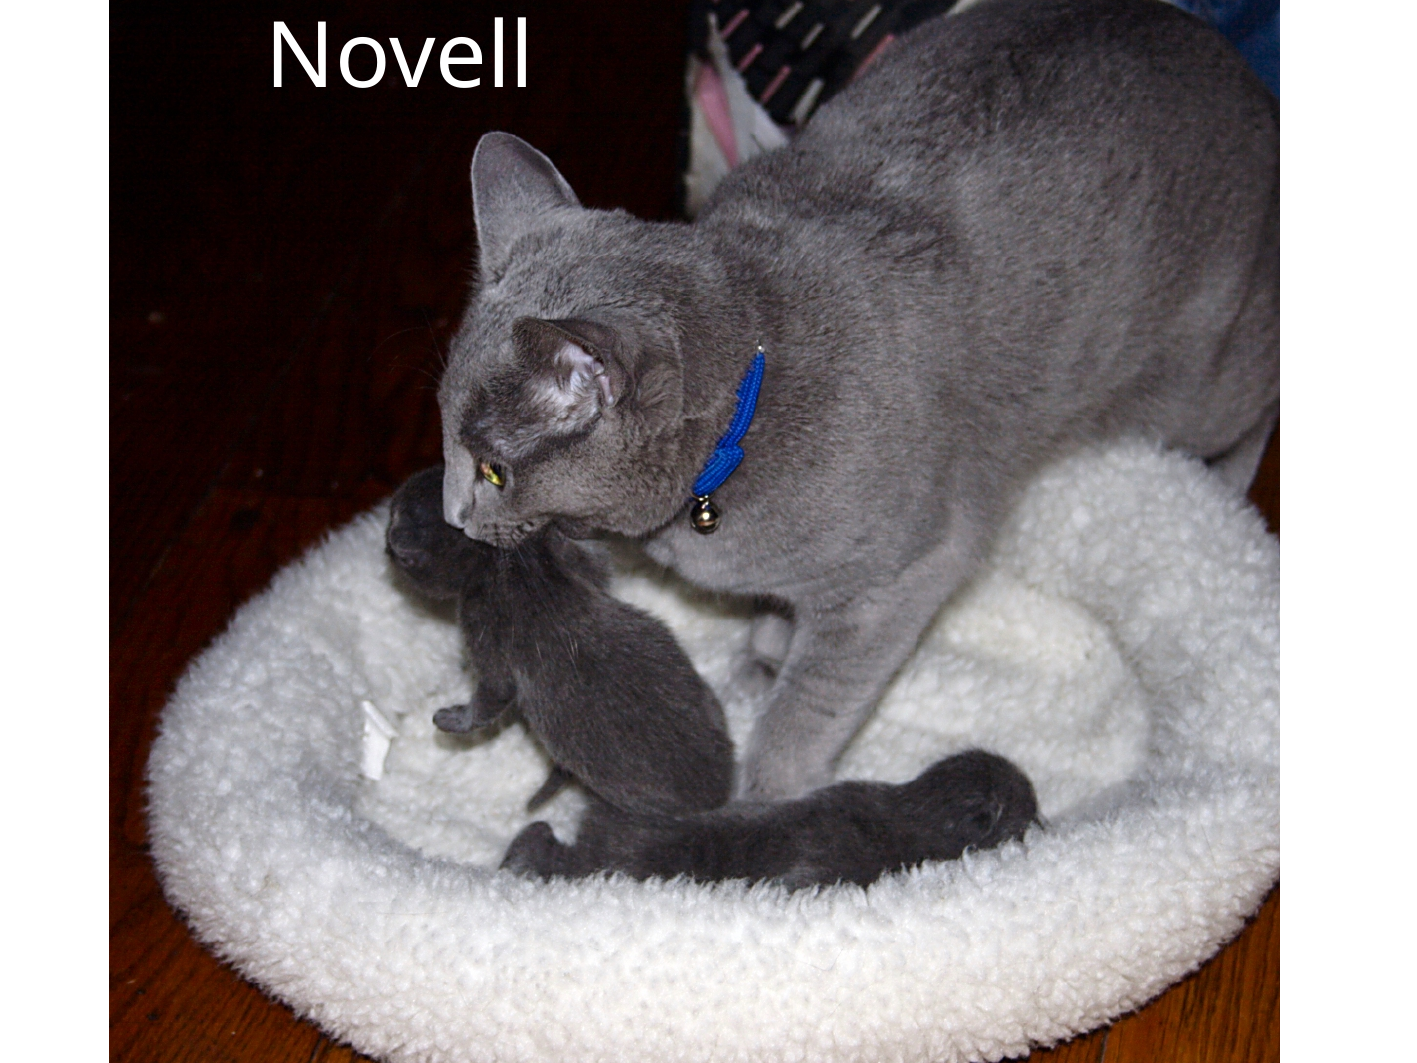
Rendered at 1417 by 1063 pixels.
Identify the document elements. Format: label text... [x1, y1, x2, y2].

text_box Novell [127, 0, 674, 117]
picture [109, 0, 1280, 1063]
